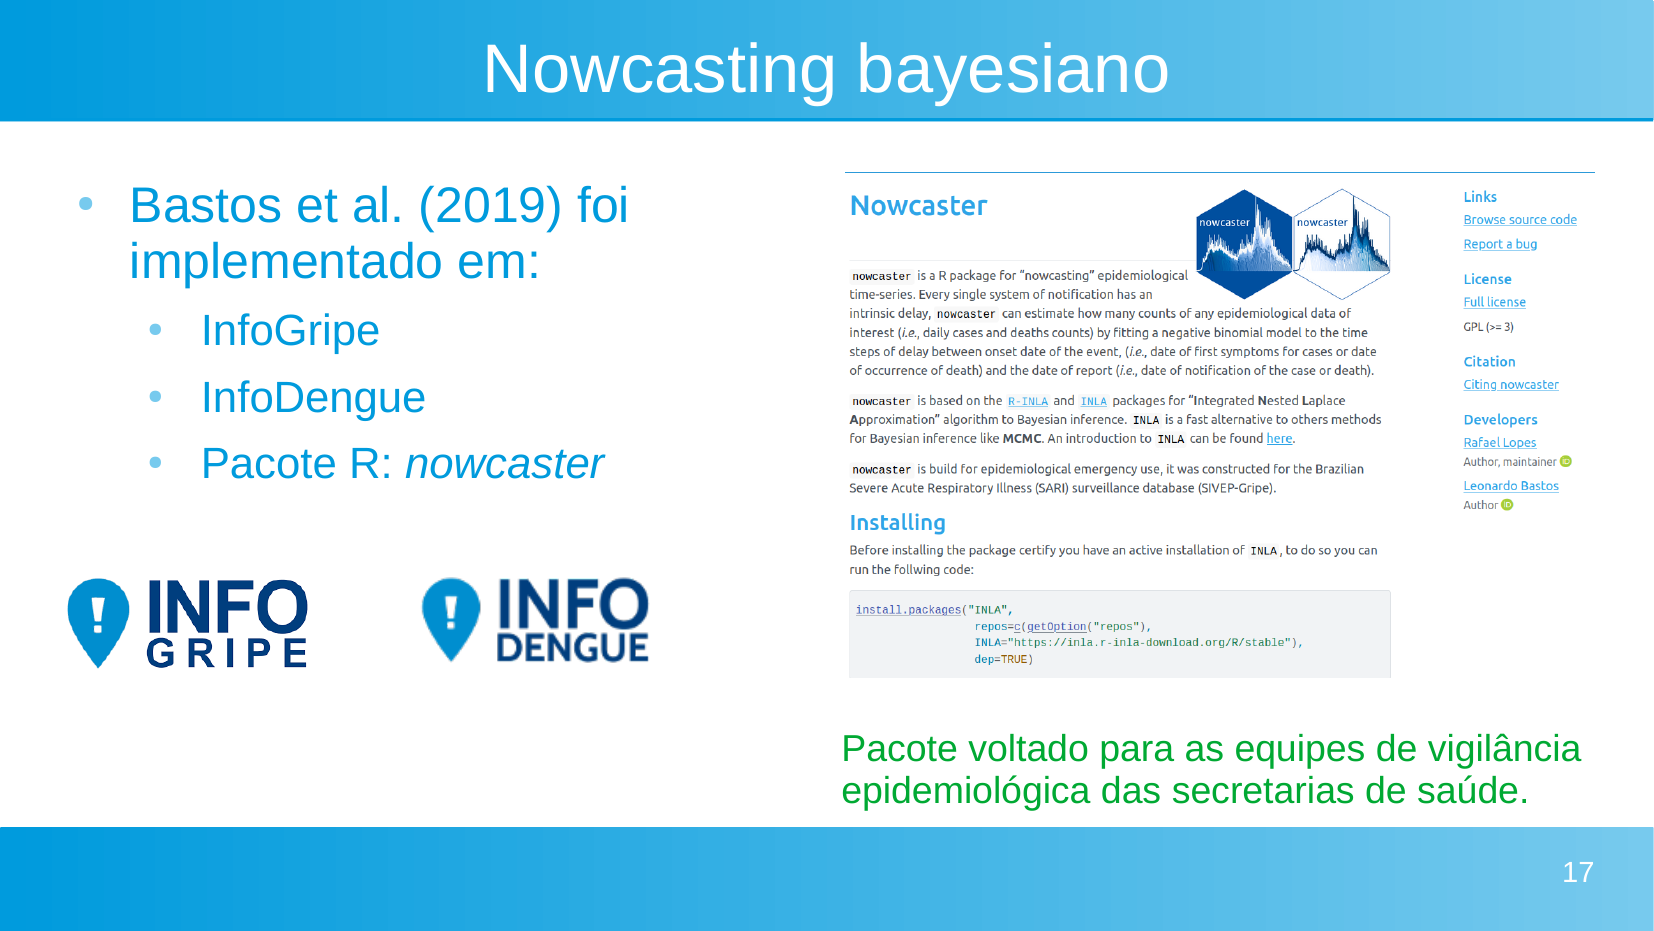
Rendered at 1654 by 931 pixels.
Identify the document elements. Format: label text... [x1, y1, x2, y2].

picture [402, 554, 653, 685]
picture [49, 560, 325, 686]
picture [845, 172, 1595, 678]
text_box Pacote voltado para as equipes de vigilância epidemiológica das secretarias de saúde. [826, 720, 1607, 820]
list Bastos et al. (2019) foi implementado em: InfoGripe InfoDengue Pacote R: nowcaster [59, 177, 809, 768]
title Nowcasting bayesiano [59, 29, 1595, 108]
